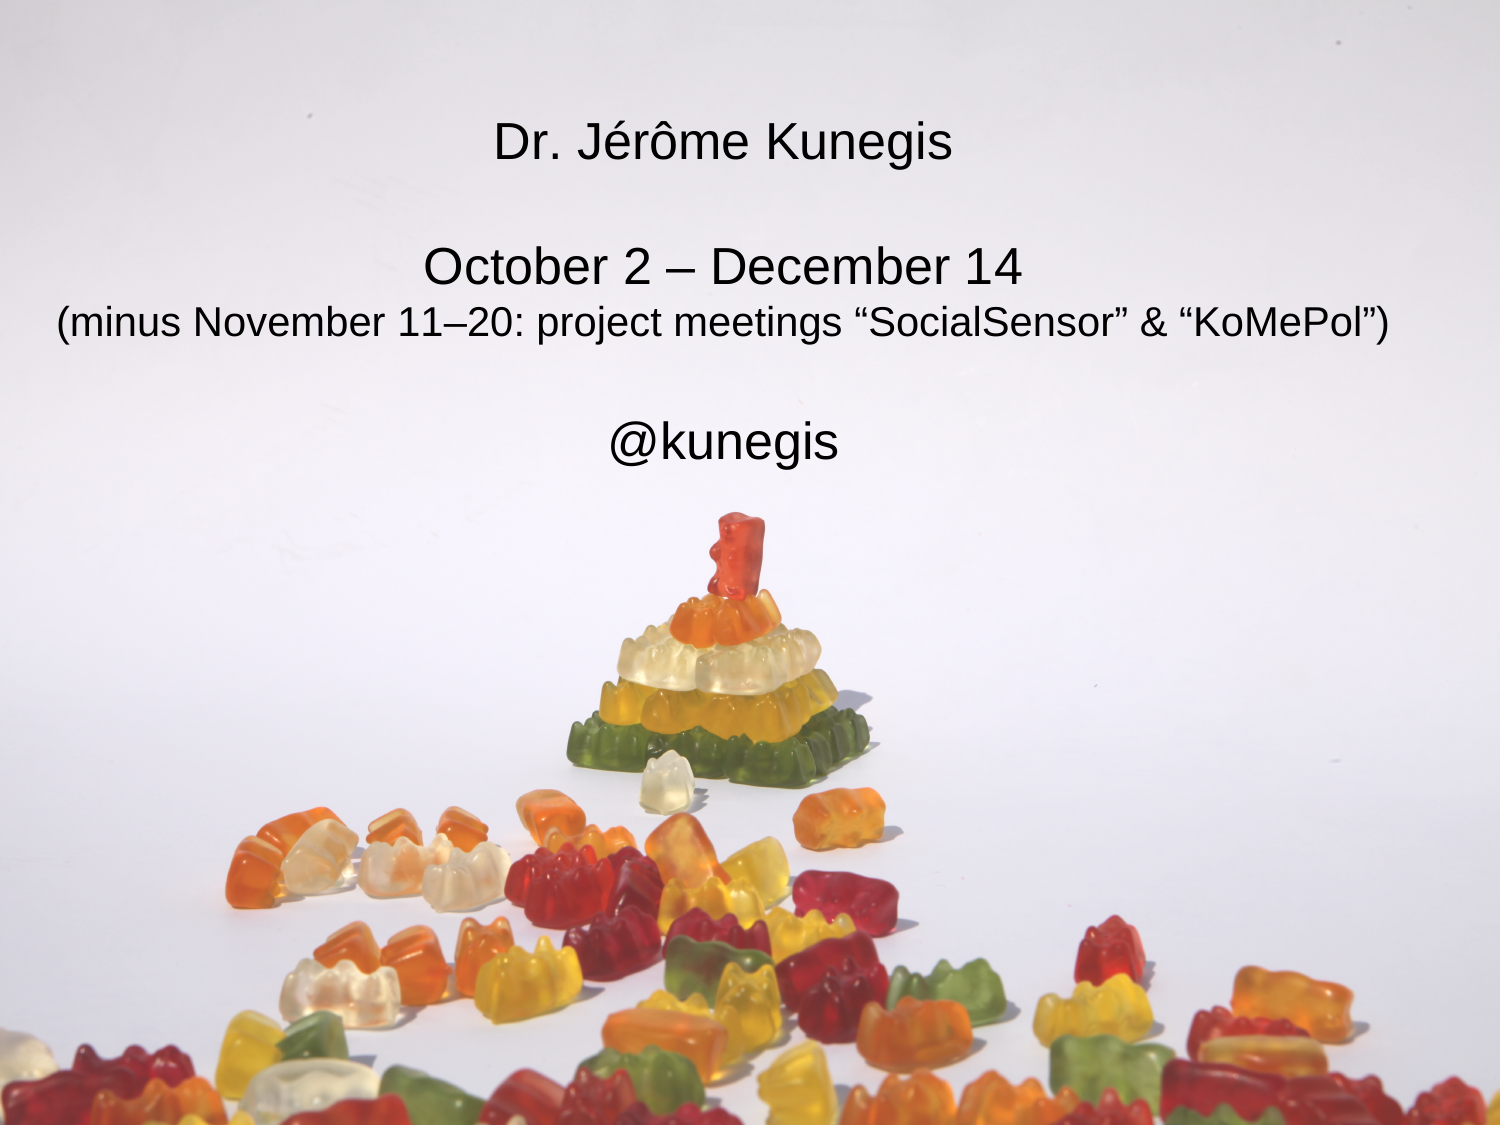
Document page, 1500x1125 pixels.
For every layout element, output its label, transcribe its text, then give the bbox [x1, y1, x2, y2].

picture [0, 0, 1500, 1125]
text_box Dr. Jérôme Kunegis October 2 – December 14 (minus November 11–20: project meetings “SocialSensor” & “KoMePol”) @kunegis [41, 100, 1406, 728]
